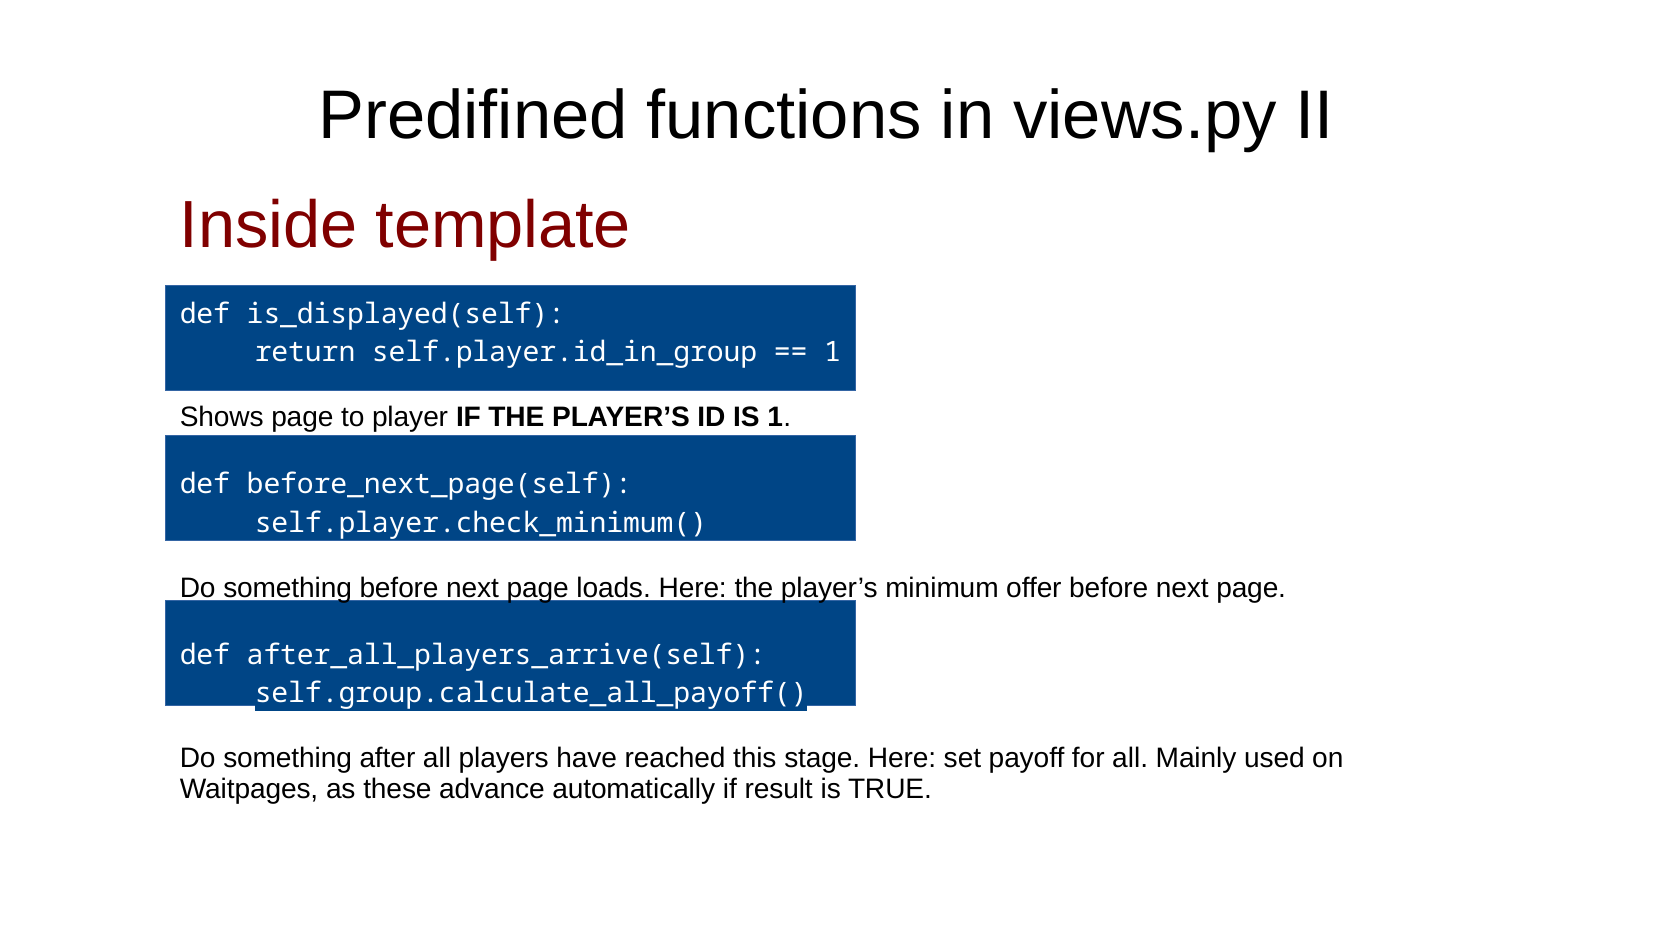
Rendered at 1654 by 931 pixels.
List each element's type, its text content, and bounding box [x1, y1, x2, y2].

text_box Inside template def is_displayed(self): return self.player.id_in_group == 1 Shows page to player IF THE PLAYER’S ID IS 1. def before_next_page(self): self.player.check_minimum() Do something before next page loads. Here: the player’s minimum offer before next page. def after_all_players_arrive(self): self.group.calculate_all_payoff() Do something after all players have reached this stage. Here: set payoff for all. Mainly used on Waitpages, as these advance automatically if result is TRUE. [165, 193, 1486, 818]
title Predifined functions in views.py II [82, 37, 1571, 193]
